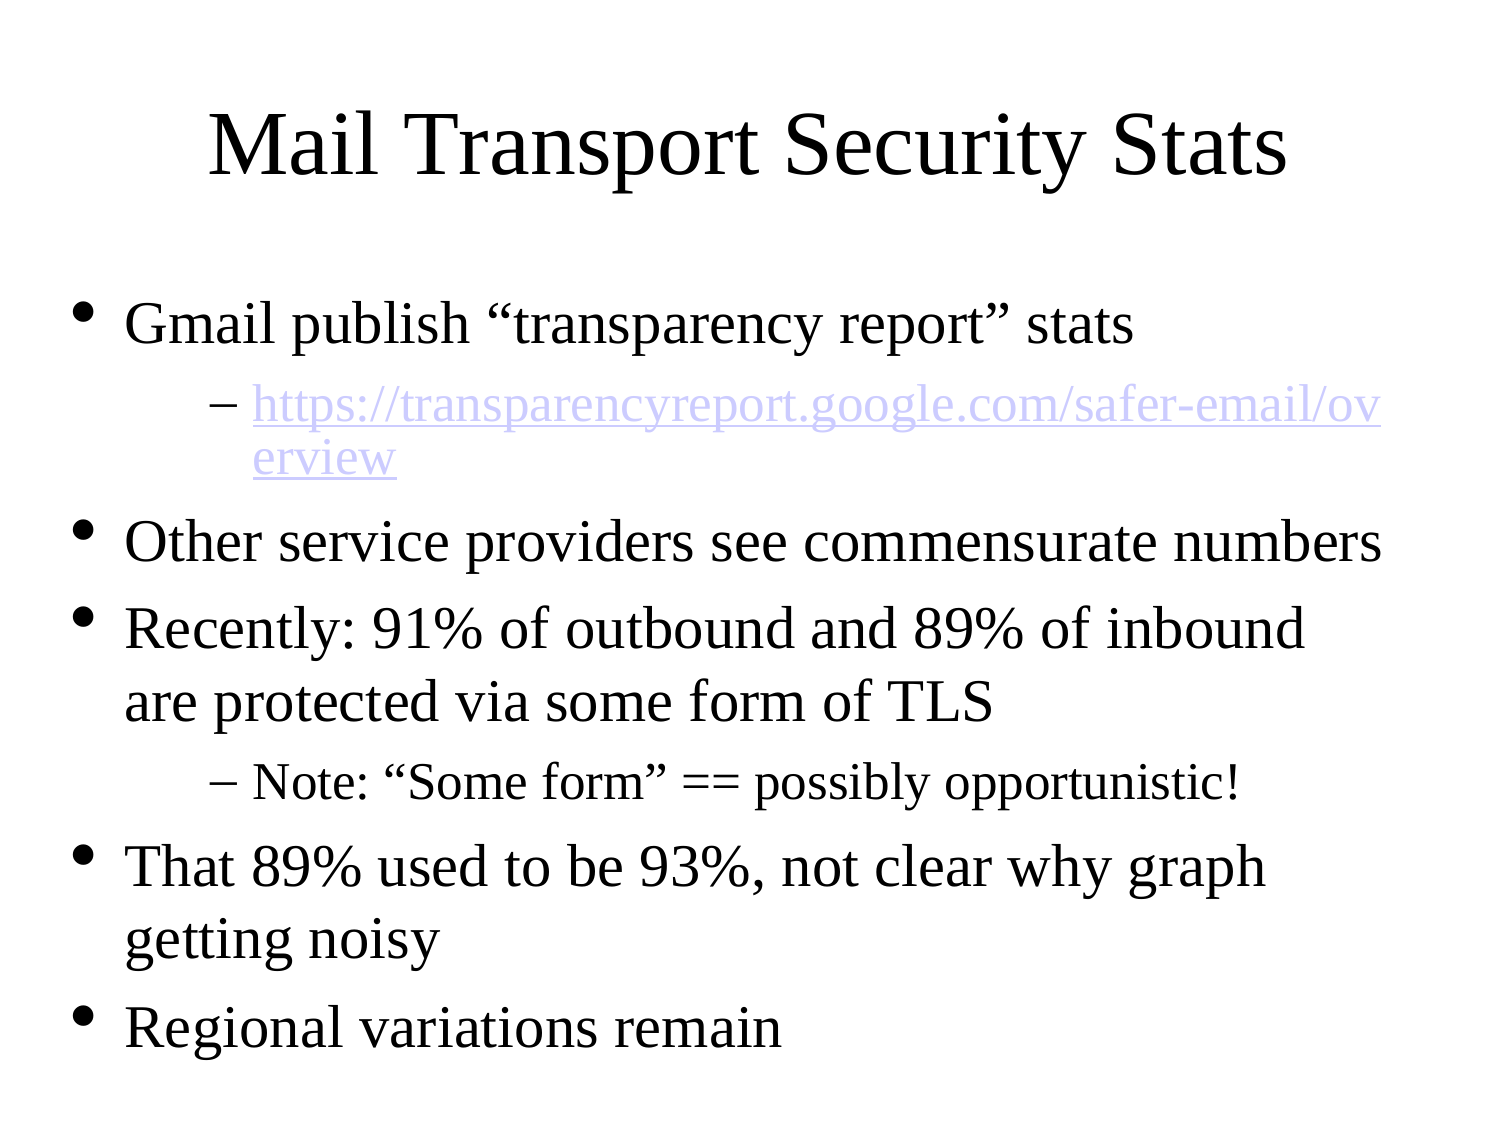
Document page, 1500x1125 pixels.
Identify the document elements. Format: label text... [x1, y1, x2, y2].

list Gmail publish “transparency report” stats https://transparencyreport.google.com/safer-email/overview Other service providers see commensurate numbers Recently: 91% of outbound and 89% of inbound are protected via some form of TLS Note: “Some form” == possibly opportunistic! That 89% used to be 93%, not clear why graph getting noisy Regional variations remain [59, 275, 1407, 1016]
title Mail Transport Security Stats [74, 45, 1423, 231]
